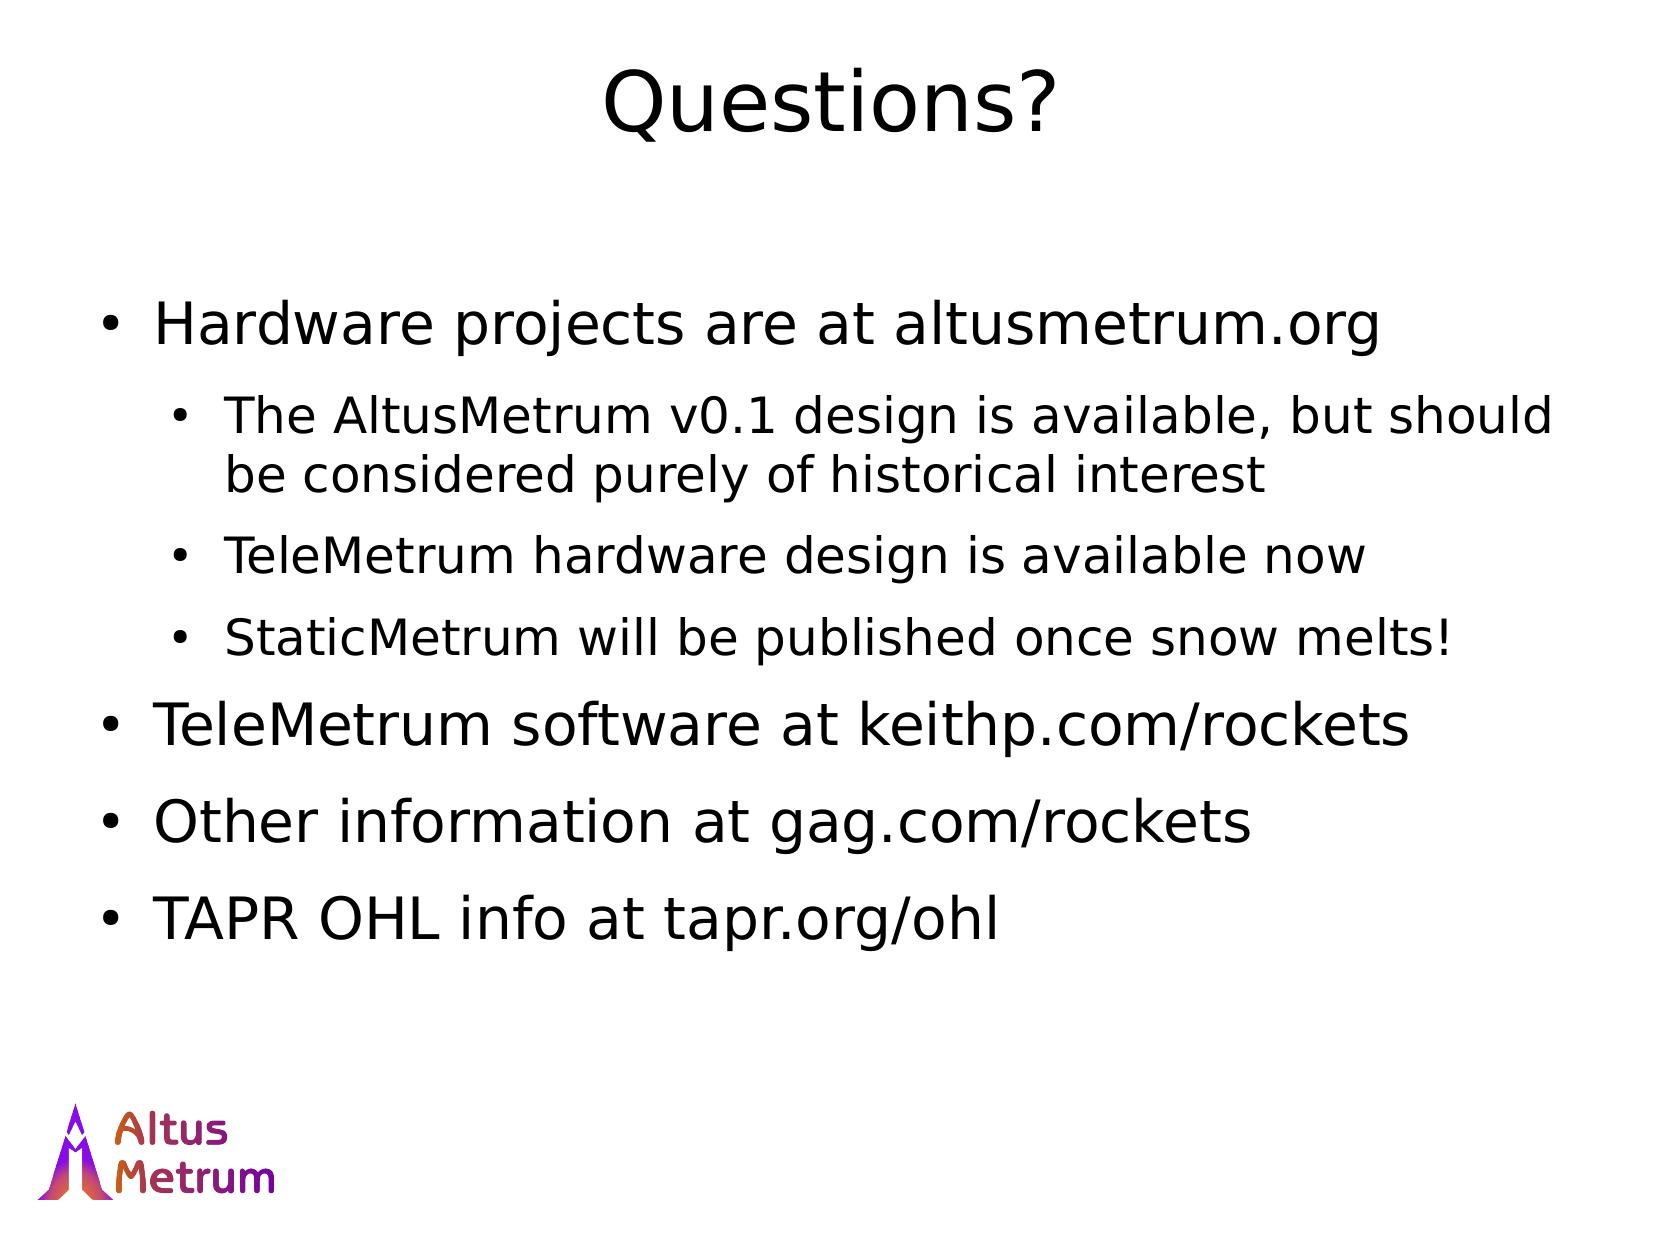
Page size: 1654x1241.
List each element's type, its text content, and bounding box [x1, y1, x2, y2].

list Hardware projects are at altusmetrum.org The AltusMetrum v0.1 design is available, but should be considered purely of historical interest TeleMetrum hardware design is available now StaticMetrum will be published once snow melts! TeleMetrum software at keithp.com/rockets Other information at gag.com/rockets TAPR OHL info at tapr.org/ohl [82, 290, 1571, 1094]
picture [37, 1103, 274, 1200]
title Questions? [86, 17, 1576, 188]
